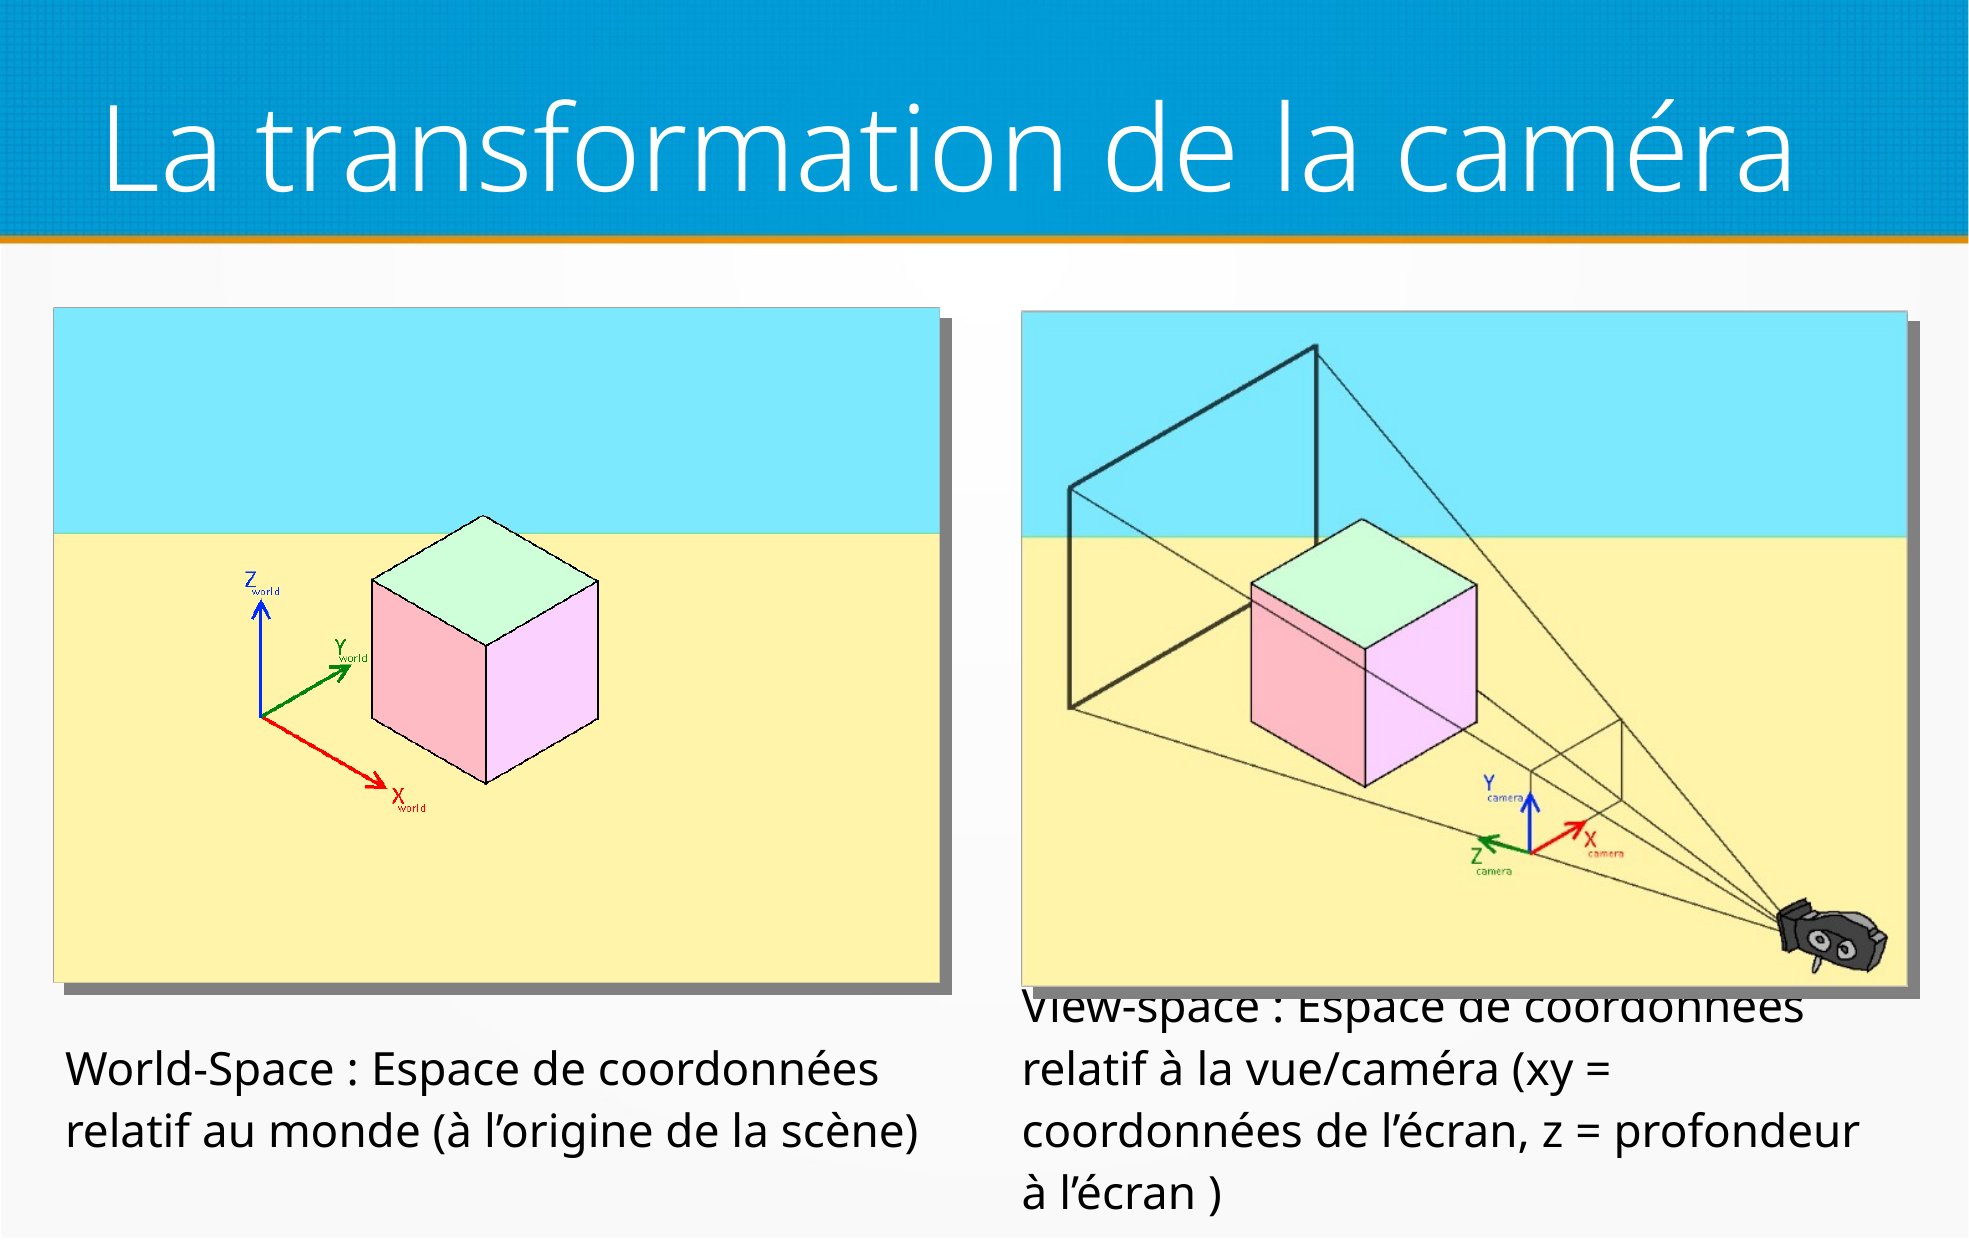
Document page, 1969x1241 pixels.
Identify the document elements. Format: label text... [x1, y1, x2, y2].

text_box World-Space : Espace de coordonnées relatif au monde (à l’origine de la scène) [59, 1012, 934, 1185]
text_box View-space : Espace de coordonnées relatif à la vue/caméra (xy = coordonnées de l’écran, z = profondeur à l’écran ) [1015, 985, 1890, 1211]
picture [0, 233, 1969, 1241]
title La transformation de la caméra [98, 19, 1870, 227]
